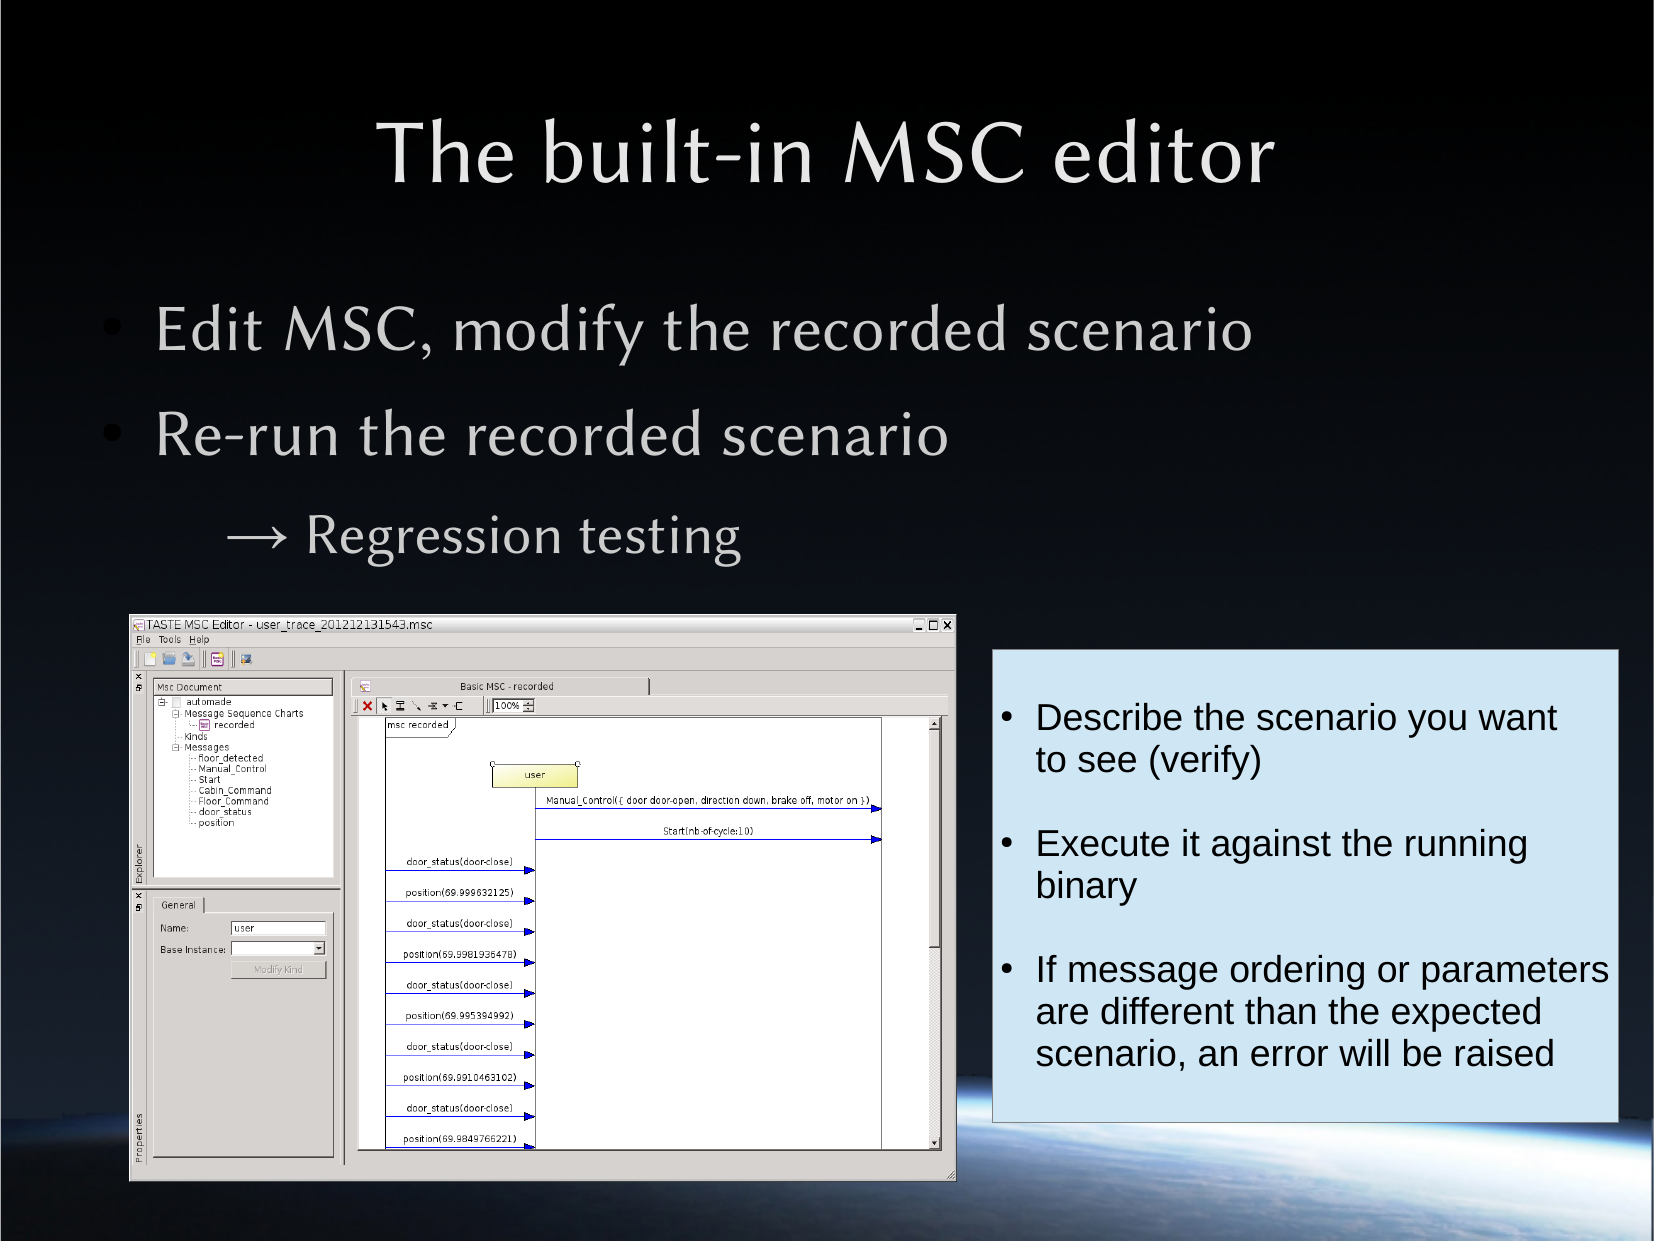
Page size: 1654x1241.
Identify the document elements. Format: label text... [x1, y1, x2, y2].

title The built-in MSC editor [82, 49, 1571, 257]
list Edit MSC, modify the recorded scenario Re-run the recorded scenario → Regression testing [82, 290, 1538, 1010]
text_box Describe the scenario you want to see (verify) Execute it against the running binary If message ordering or parameters are different than the expected scenario, an error will be raised [992, 649, 1619, 1123]
picture [0, 0, 1654, 1241]
